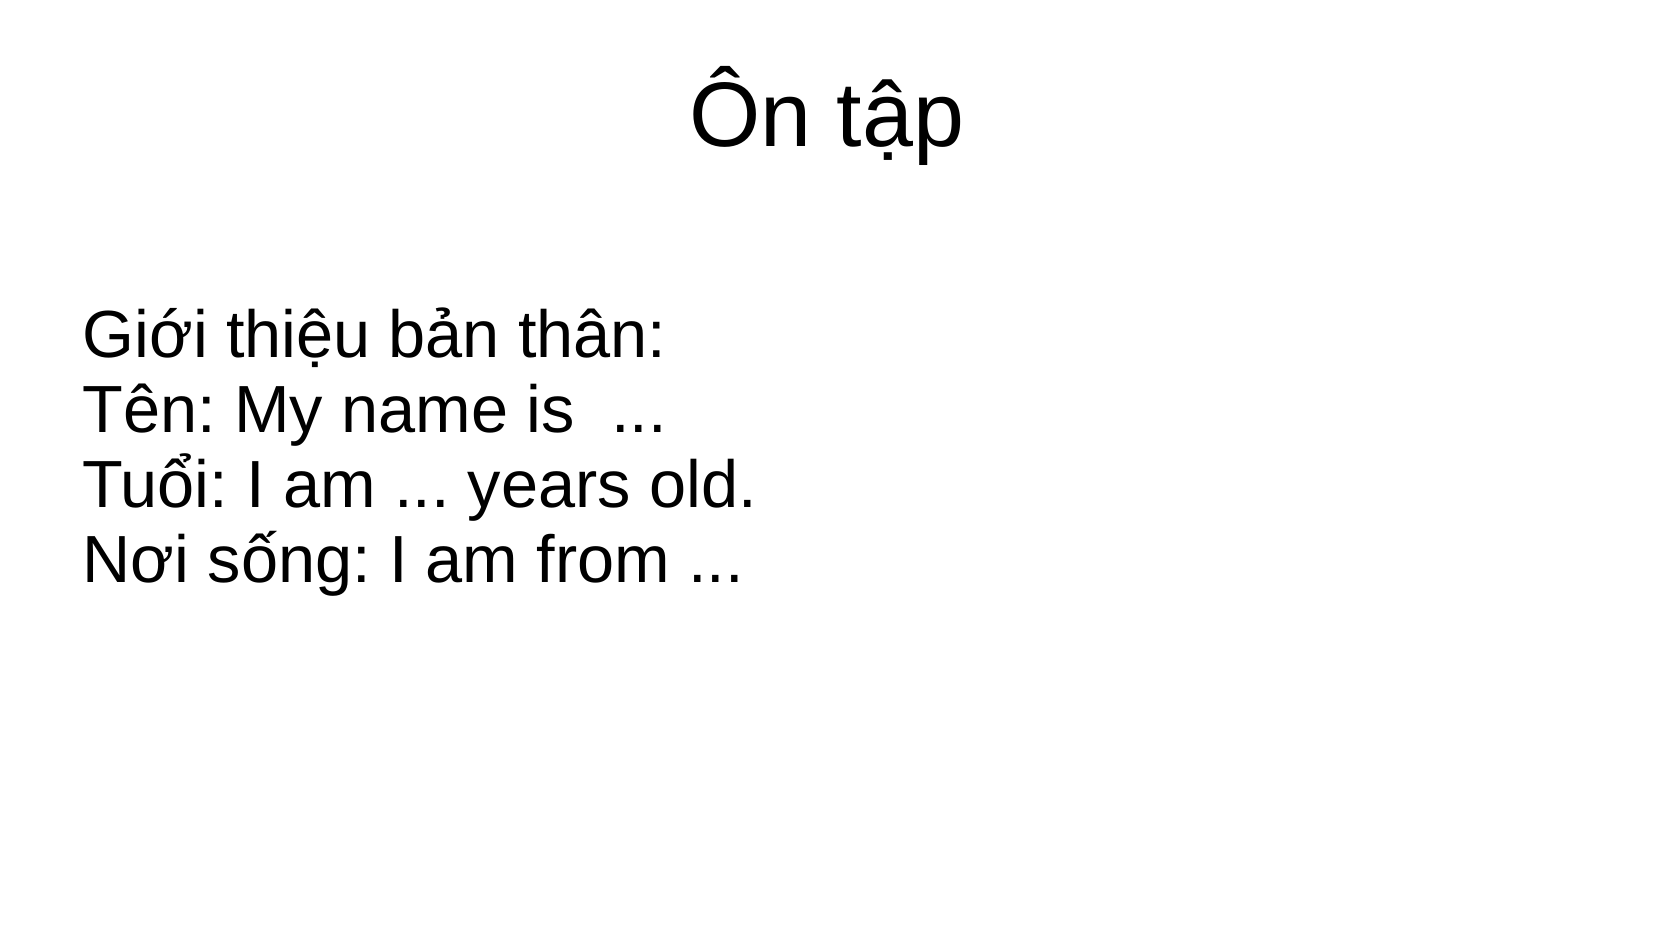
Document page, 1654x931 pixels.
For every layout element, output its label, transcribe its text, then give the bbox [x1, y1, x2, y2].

title Ôn tập [82, 37, 1571, 177]
subtitle Giới thiệu bản thân: Tên: My name is ... Tuổi: I am ... years old. Nơi sống: I am from ... [82, 177, 1571, 717]
